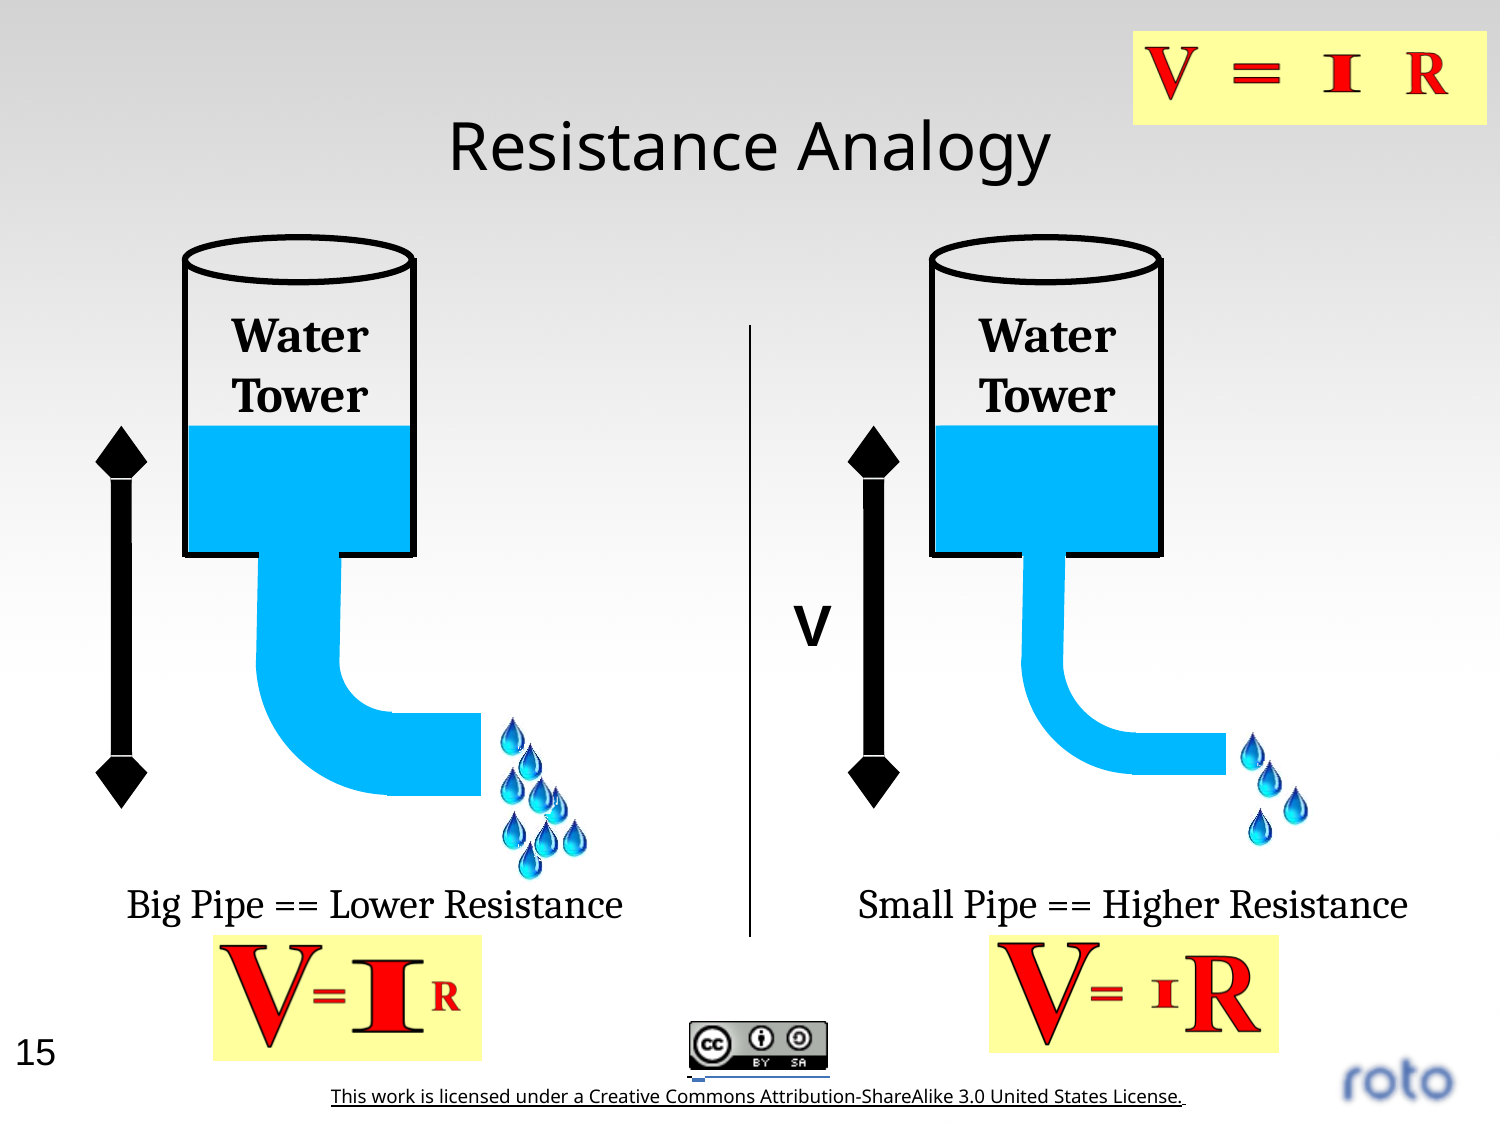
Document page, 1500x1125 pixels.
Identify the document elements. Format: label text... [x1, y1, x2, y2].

text_box Small Pipe == Higher Resistance [758, 869, 1500, 935]
picture [0, 0, 1500, 1125]
text_box [935, 425, 1158, 556]
text_box V [752, 581, 874, 667]
text_box Water Tower [935, 294, 1158, 425]
text_box Water Tower [188, 294, 410, 425]
text_box Big Pipe == Lower Resistance [0, 869, 749, 935]
text_box [188, 425, 410, 556]
title Resistance Analogy [112, 49, 1388, 238]
